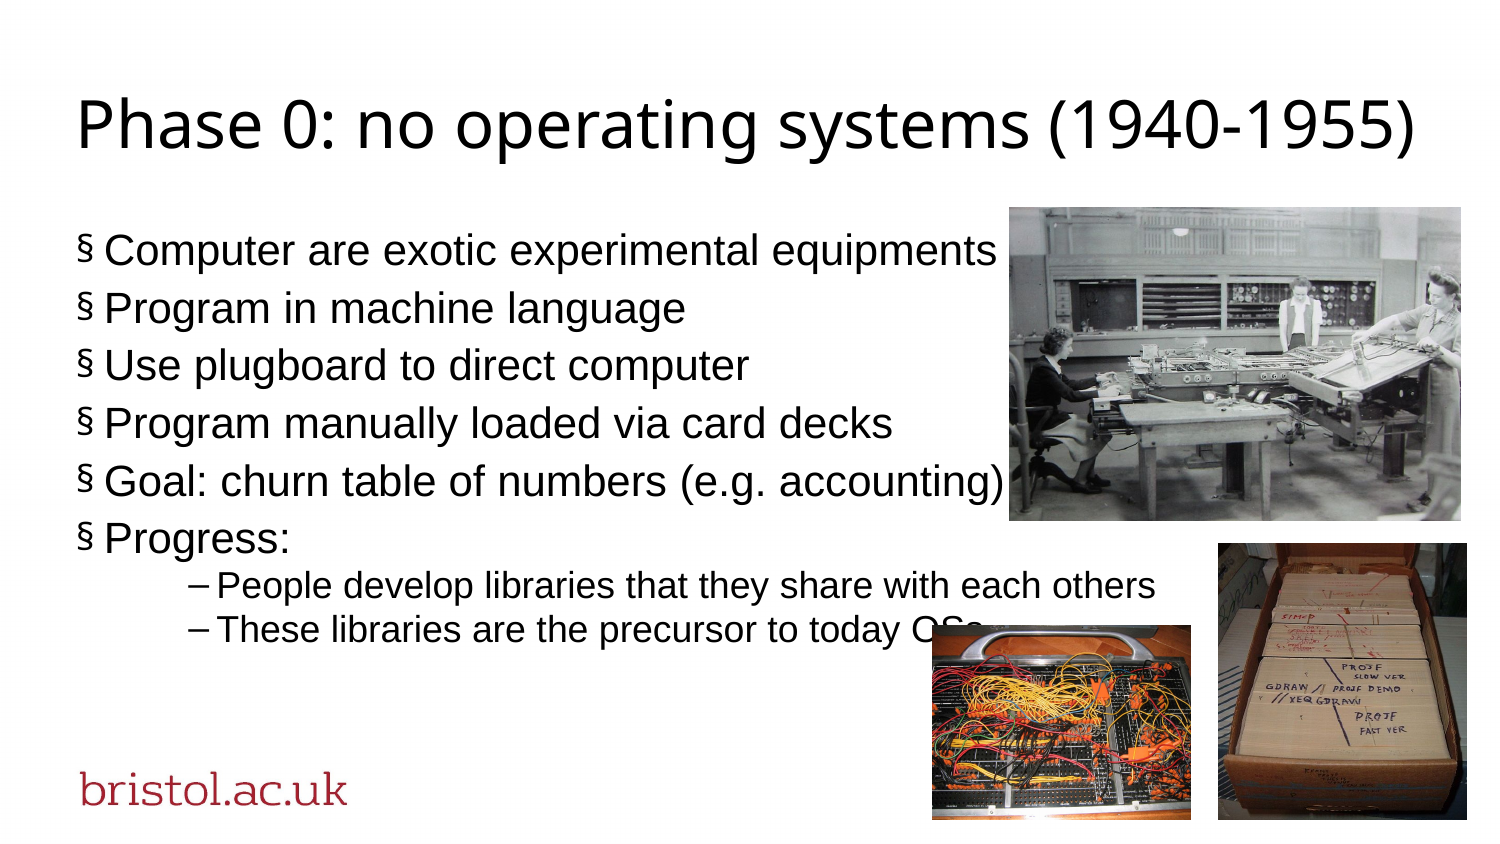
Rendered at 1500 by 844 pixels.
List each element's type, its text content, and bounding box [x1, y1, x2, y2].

picture [932, 625, 1191, 820]
picture [1009, 207, 1461, 522]
list Computer are exotic experimental equipments Program in machine language Use plugboard to direct computer Program manually loaded via card decks Goal: churn table of numbers (e.g. accounting) Progress: People develop libraries that they share with each others These libraries are the precursor to today OSs [60, 224, 1440, 699]
picture [1218, 543, 1467, 820]
title Phase 0: no operating systems (1940-1955) [60, 44, 1440, 209]
